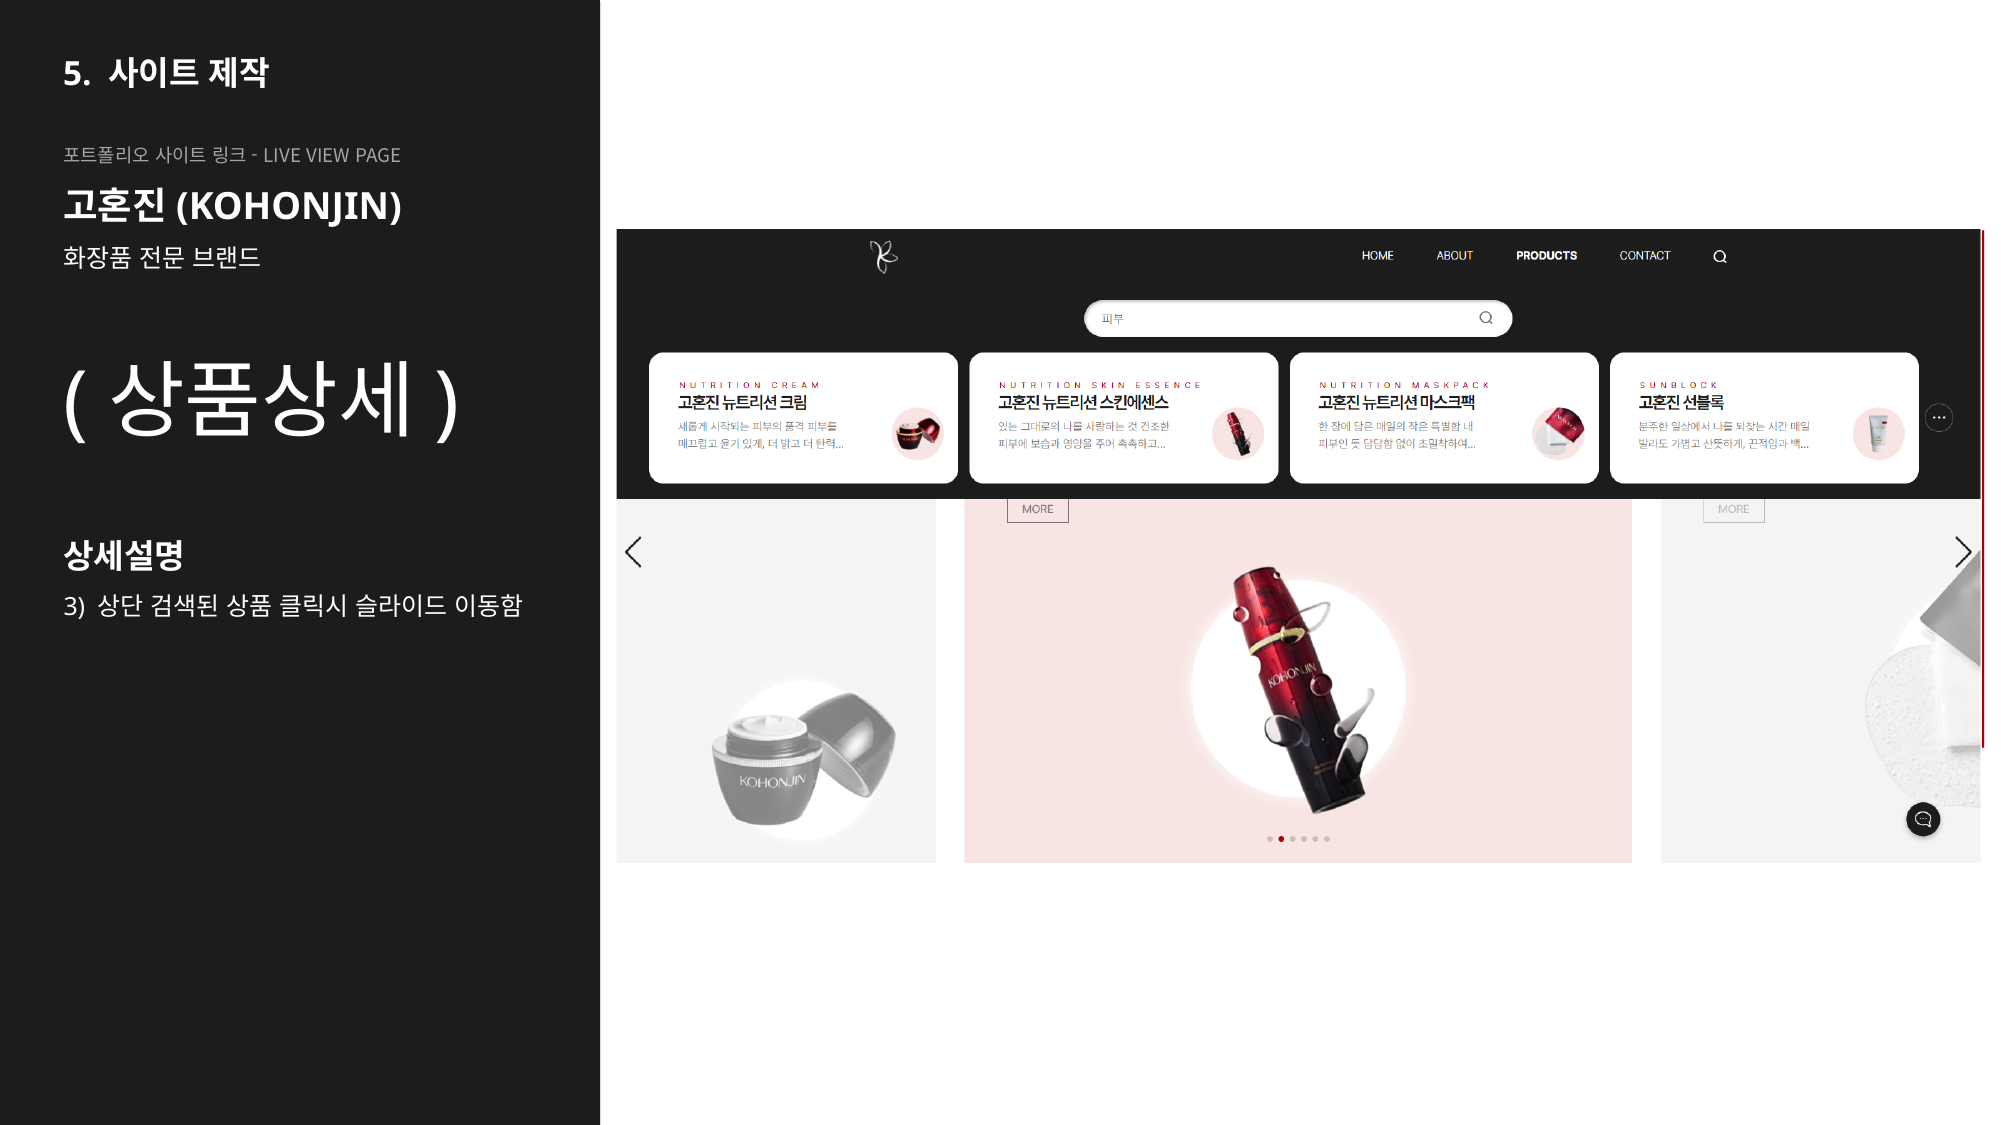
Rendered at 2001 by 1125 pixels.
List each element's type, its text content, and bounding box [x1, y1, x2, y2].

picture [616, 224, 1985, 863]
text_box [0, 0, 600, 1125]
text_box 5. 사이트 제작 [48, 44, 579, 101]
text_box 상세설명 3) 상단 검색된 상품 클릭시 슬라이드 이동함 [48, 507, 579, 669]
text_box 포트폴리오 사이트 링크 - LIVE VIEW PAGE [48, 136, 579, 174]
text_box (상품상세) [48, 339, 579, 456]
text_box 고혼진(KOHONJIN) 화장품 전문 브랜드 [48, 174, 579, 276]
